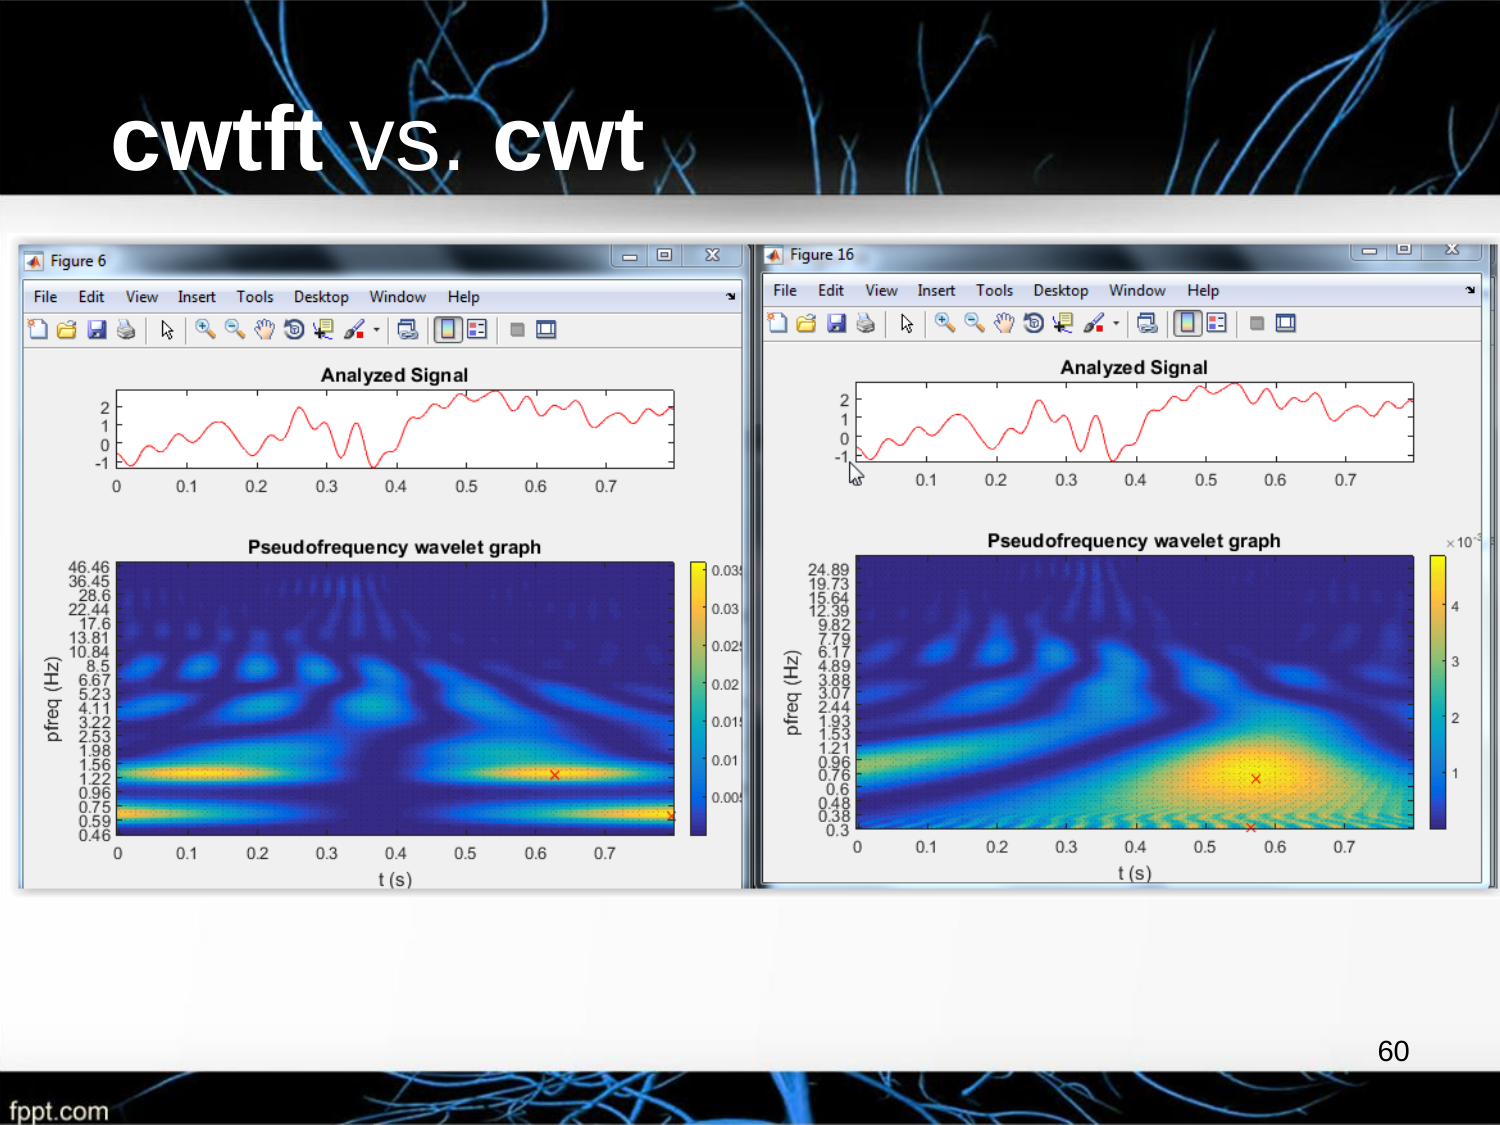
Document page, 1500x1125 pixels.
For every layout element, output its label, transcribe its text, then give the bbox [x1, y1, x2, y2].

title cwtft vs. cwt [75, 45, 1425, 233]
picture [0, 0, 1500, 1125]
